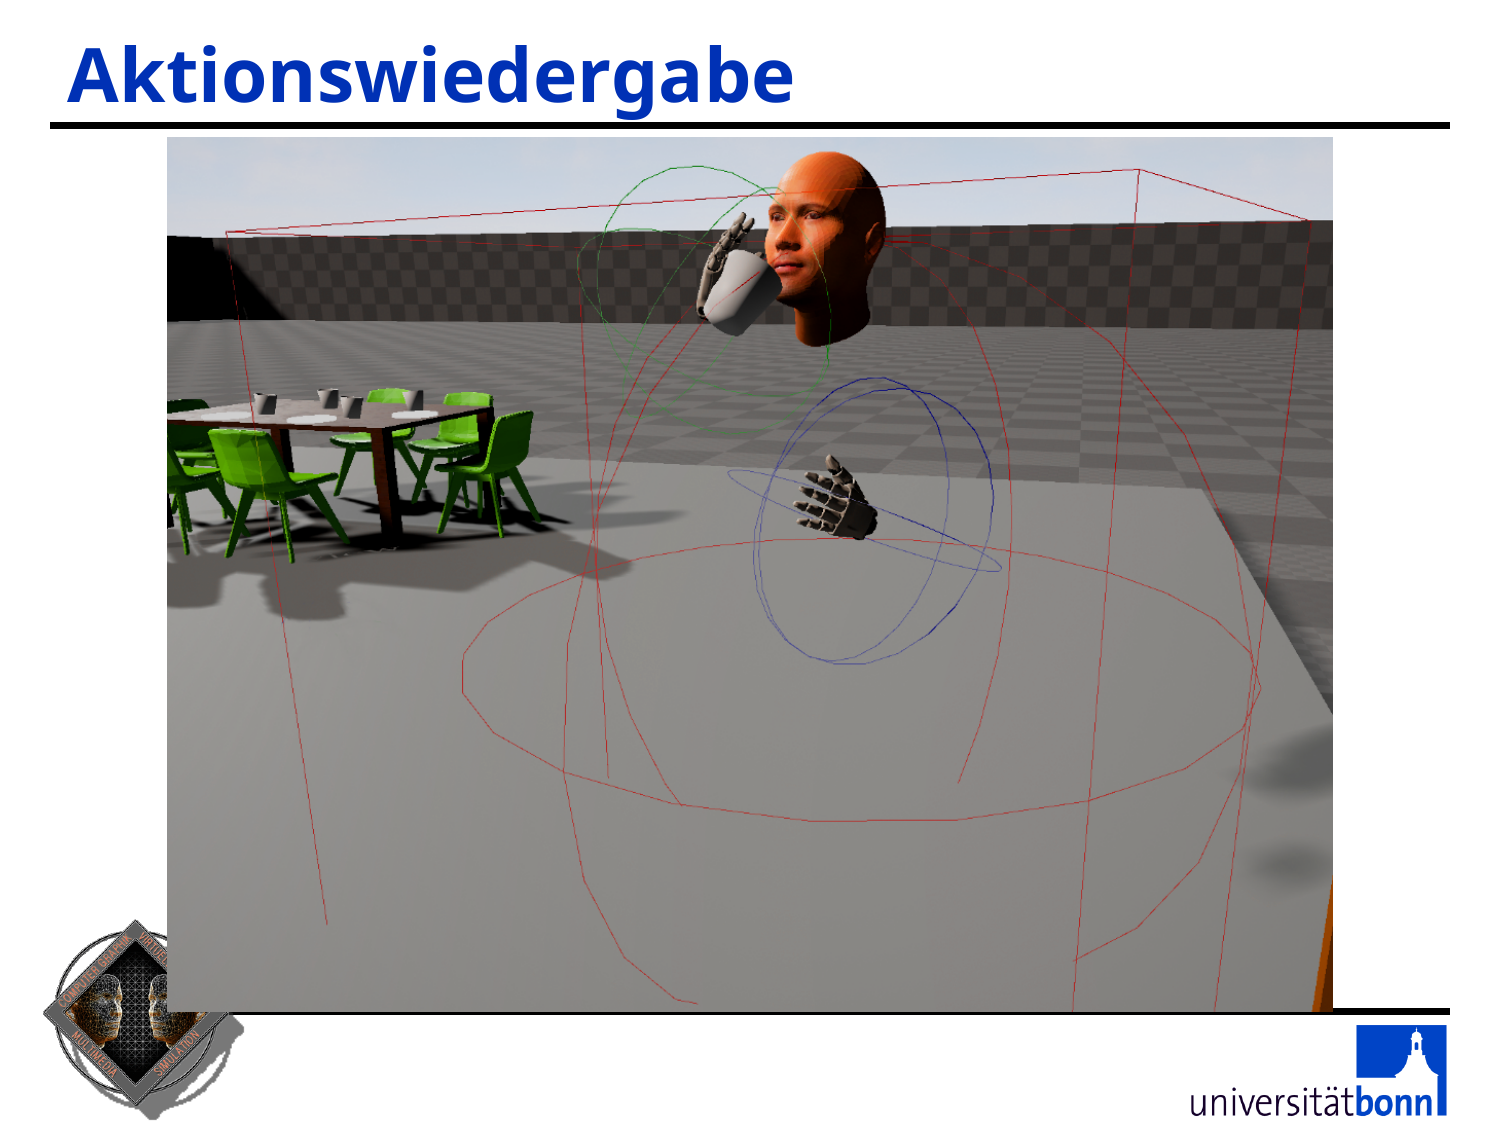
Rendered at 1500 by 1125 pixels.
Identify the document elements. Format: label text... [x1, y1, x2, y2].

title Aktionswiedergabe [53, 18, 1447, 126]
picture [41, 137, 1333, 1106]
picture [1189, 1023, 1448, 1117]
